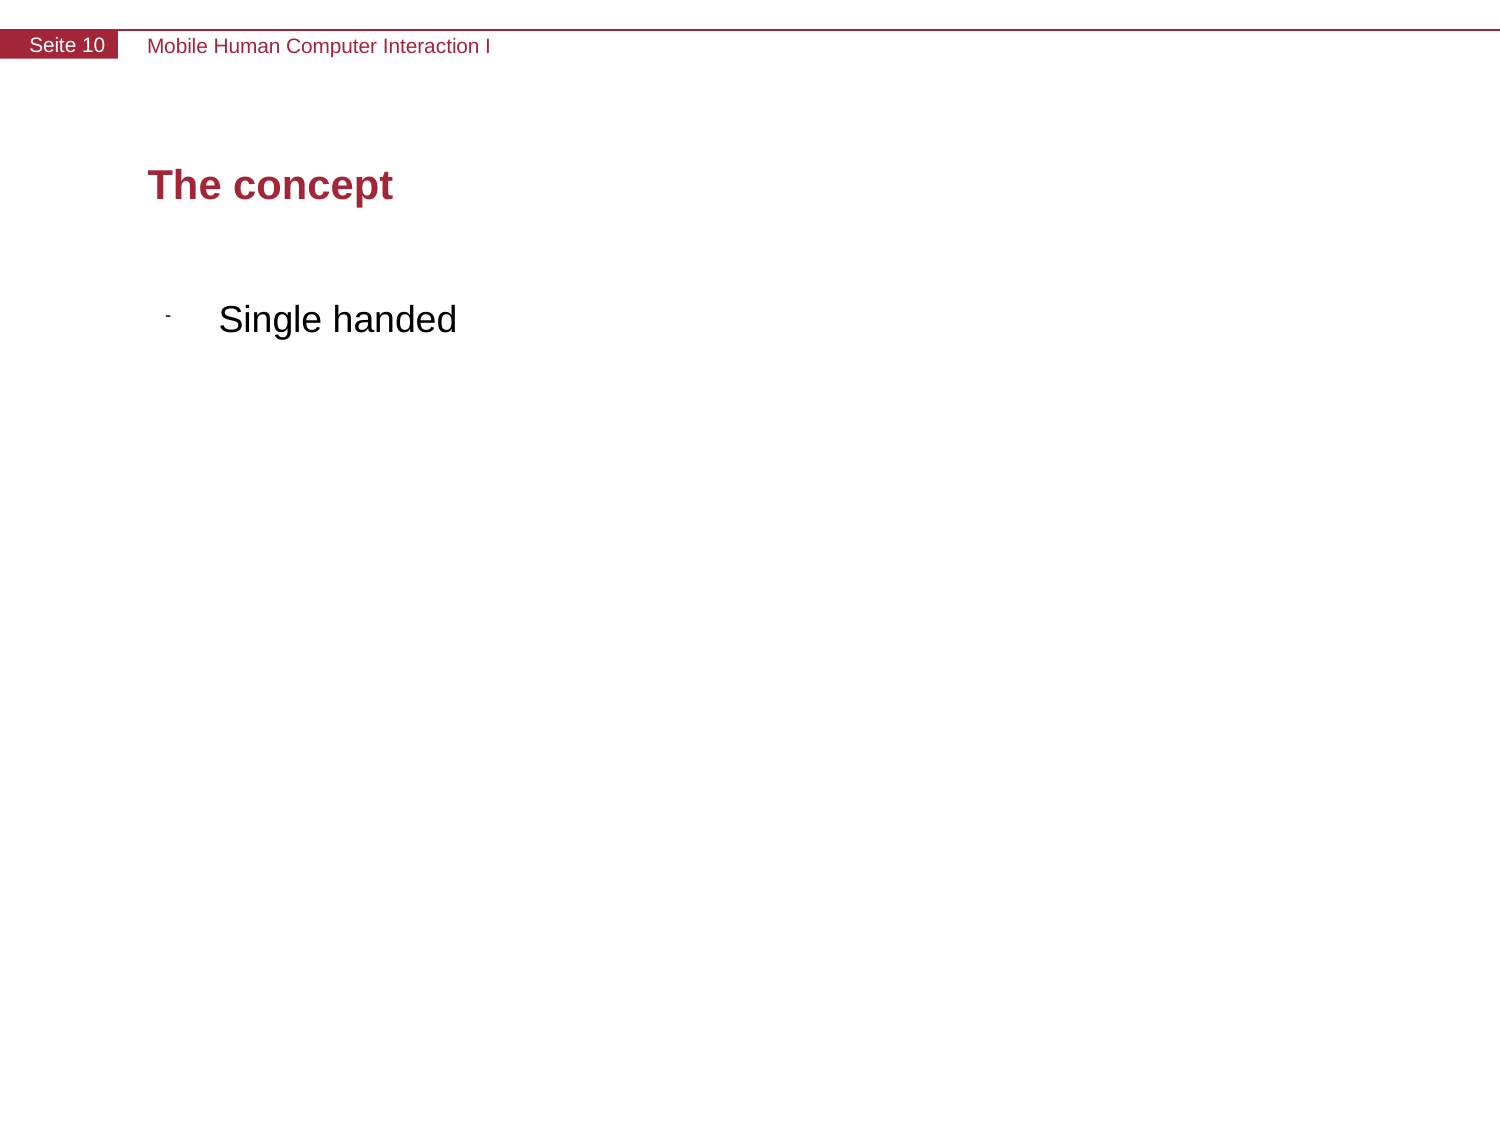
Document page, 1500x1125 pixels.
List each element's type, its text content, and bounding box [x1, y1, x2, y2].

title The concept [132, 149, 1413, 258]
list Single handed [132, 287, 1371, 888]
